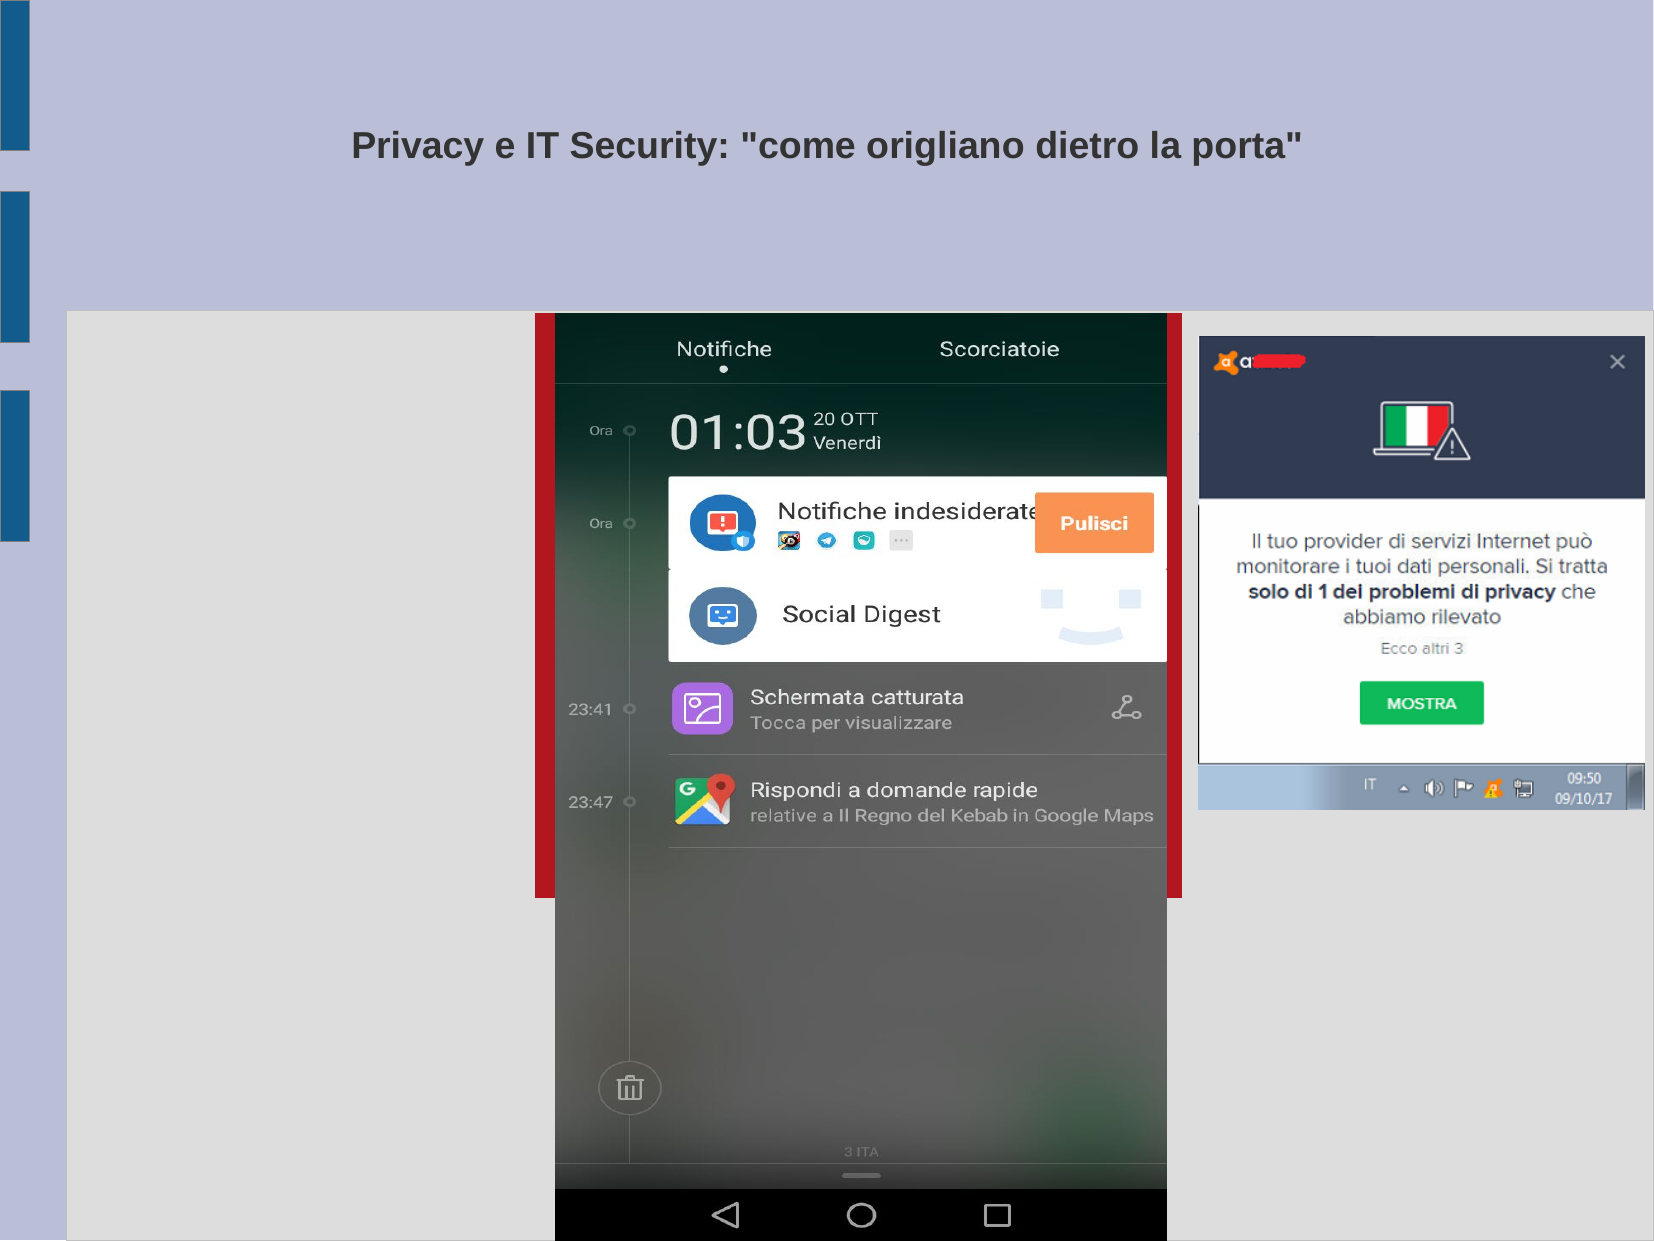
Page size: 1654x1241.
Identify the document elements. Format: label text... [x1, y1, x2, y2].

title Privacy e IT Security: "come origliano dietro la porta" [121, 91, 1534, 201]
picture [1198, 336, 1645, 810]
picture [535, 313, 1182, 1241]
